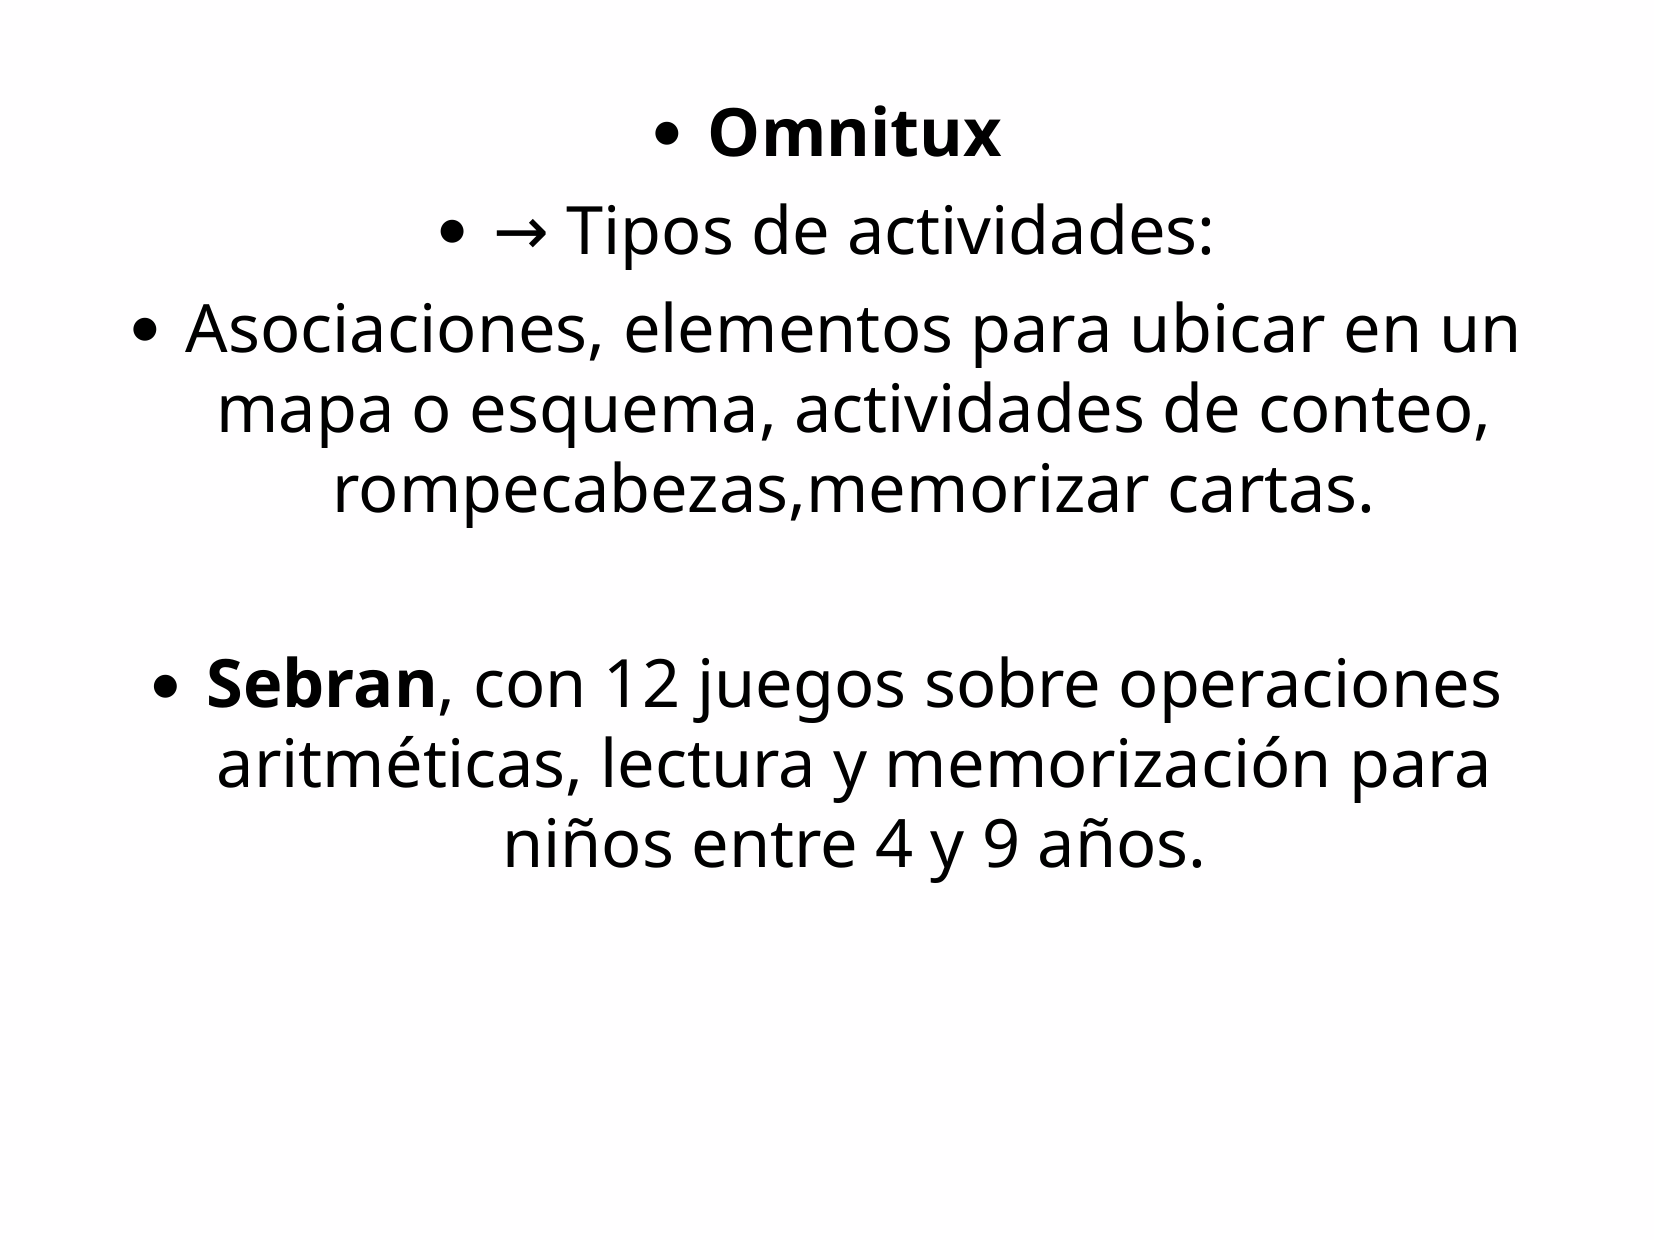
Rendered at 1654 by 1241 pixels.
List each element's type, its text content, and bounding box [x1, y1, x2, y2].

list Omnitux → Tipos de actividades: Asociaciones, elementos para ubicar en un mapa o esquema, actividades de conteo, rompecabezas,memorizar cartas. Sebran, con 12 juegos sobre operaciones aritméticas, lectura y memorización para niños entre 4 y 9 años. [82, 59, 1571, 1010]
